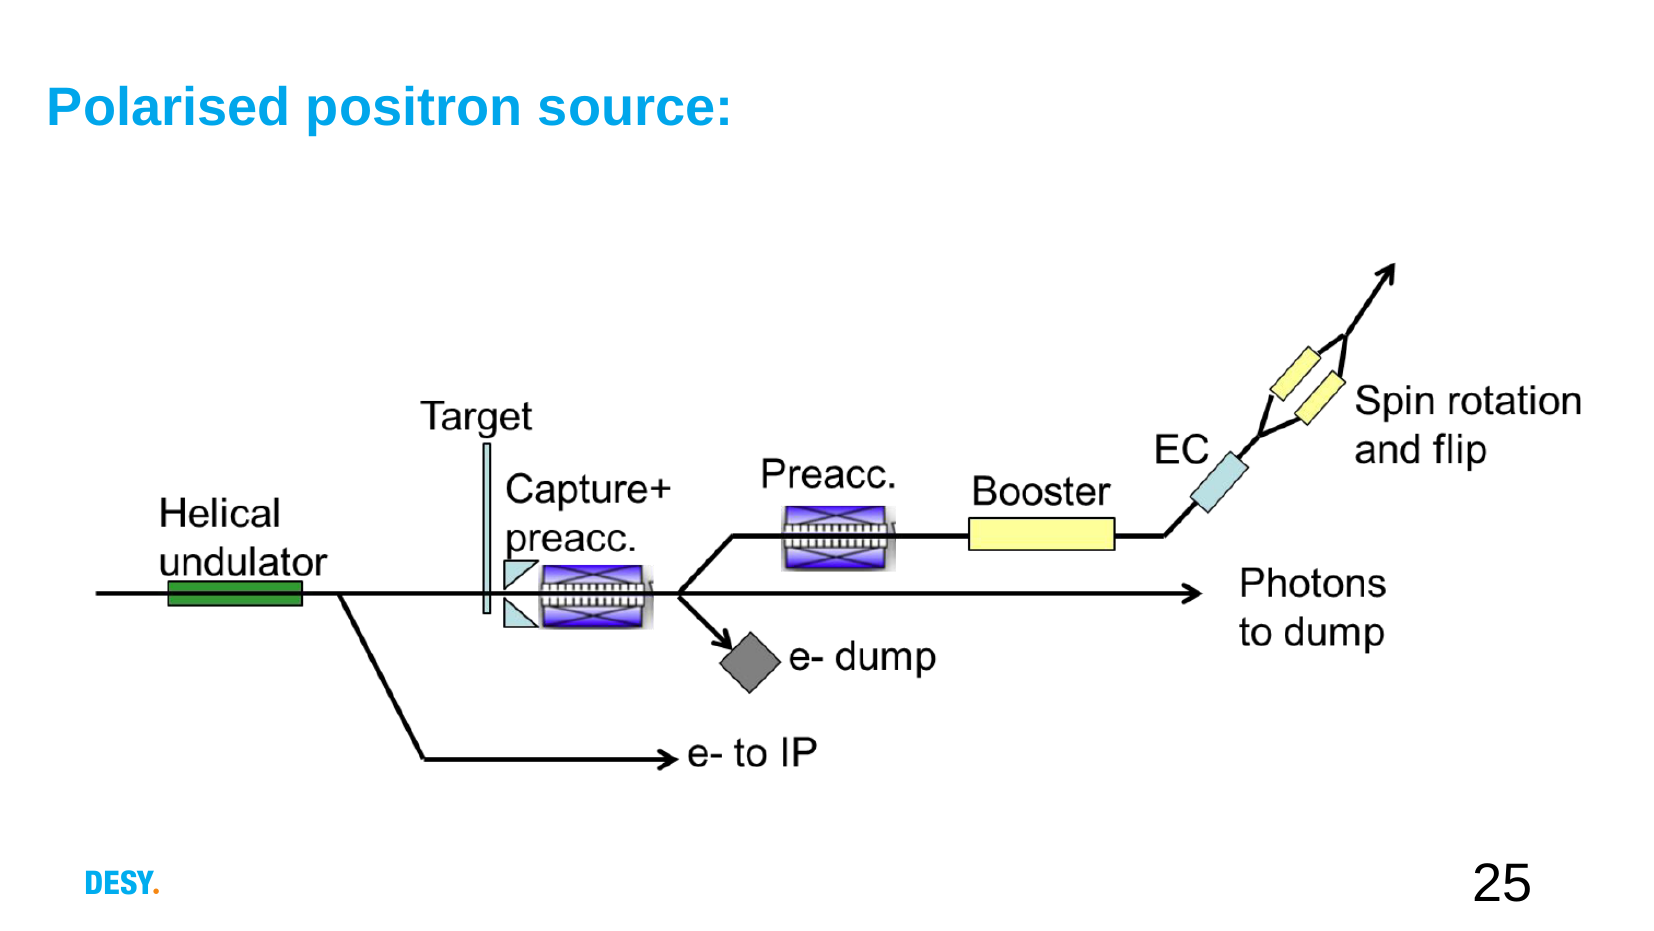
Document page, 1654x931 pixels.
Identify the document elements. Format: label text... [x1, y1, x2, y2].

picture [811, 229, 1606, 811]
text_box Polarised positron source: [32, 69, 811, 811]
